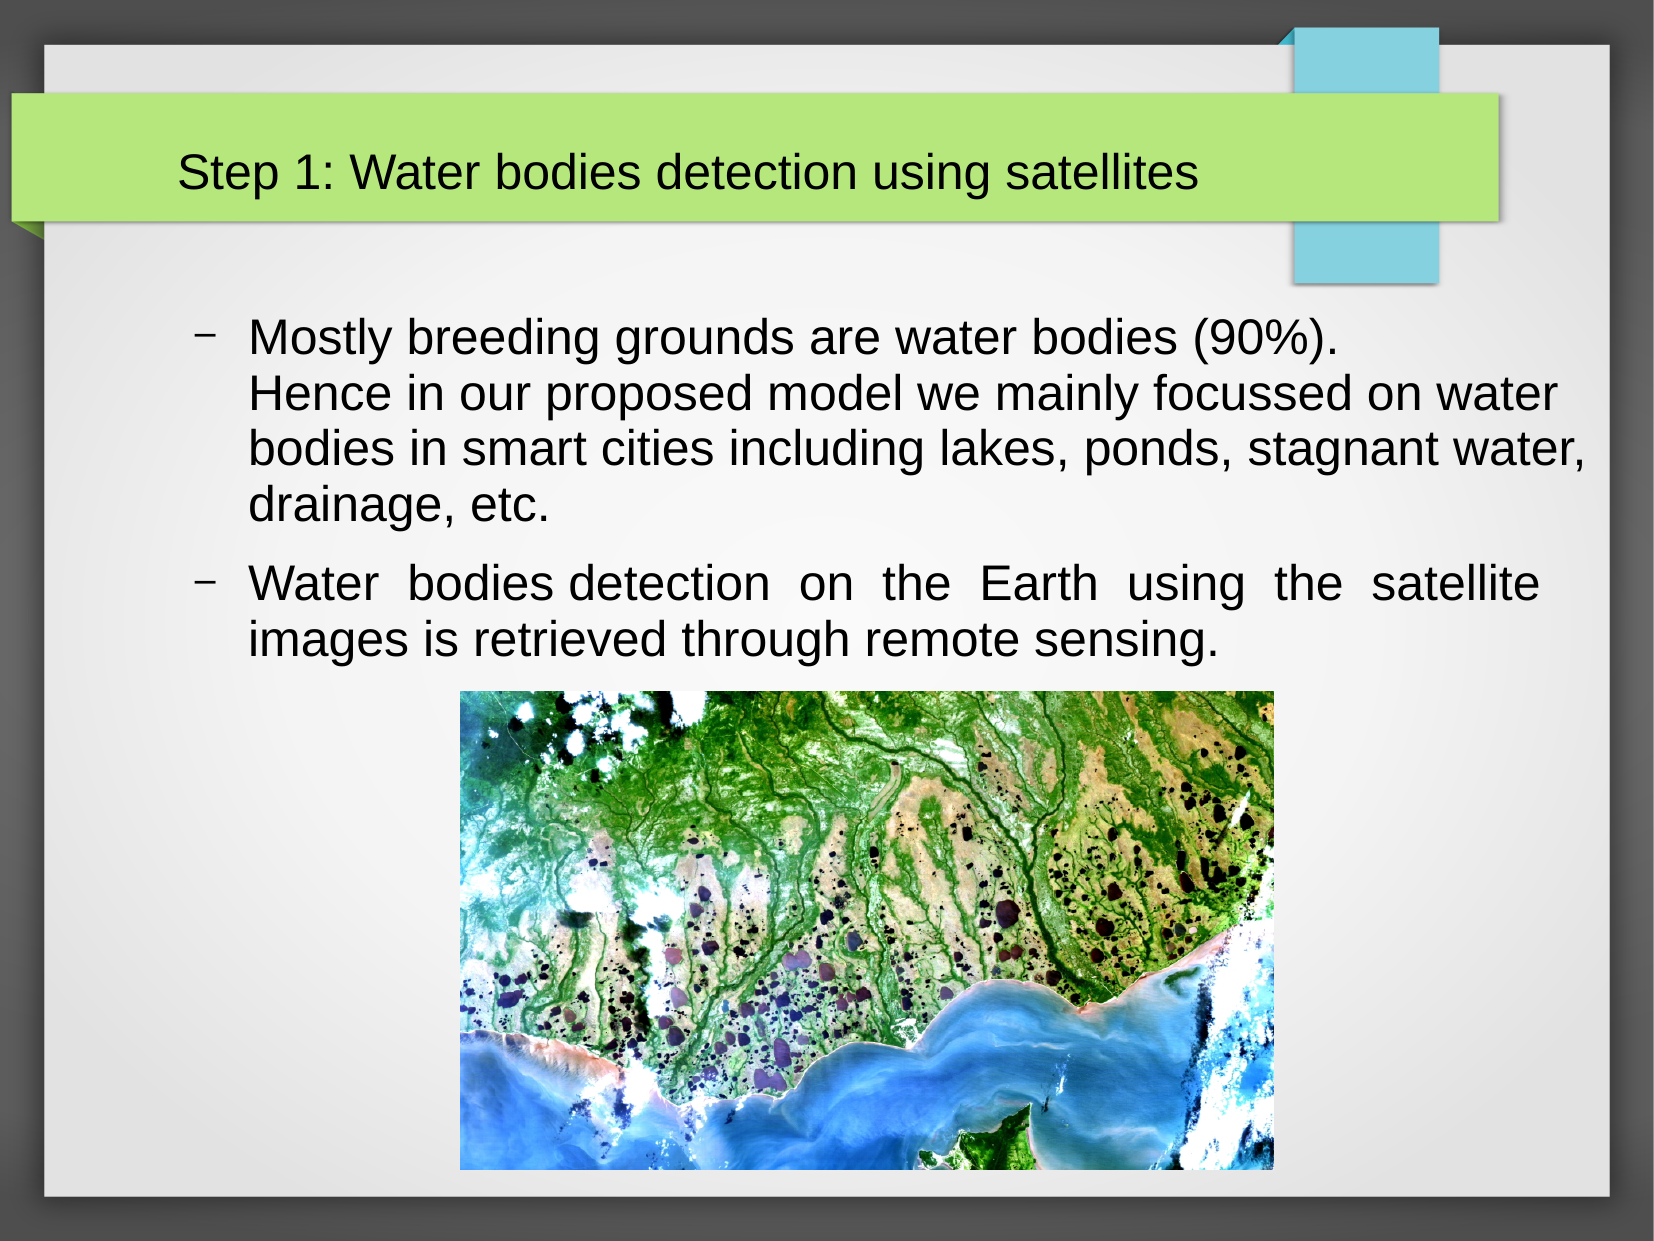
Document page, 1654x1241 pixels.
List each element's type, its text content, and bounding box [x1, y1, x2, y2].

list Step 1: Water bodies detection using satellites Mostly breeding grounds are water bodies (90%). Hence in our proposed model we mainly focussed on water bodies in smart cities including lakes, ponds, stagnant water, drainage, etc. Water bodies detection on the Earth using the satellite images is retrieved through remote sensing. [106, 59, 1595, 1170]
picture [0, 0, 1654, 1241]
